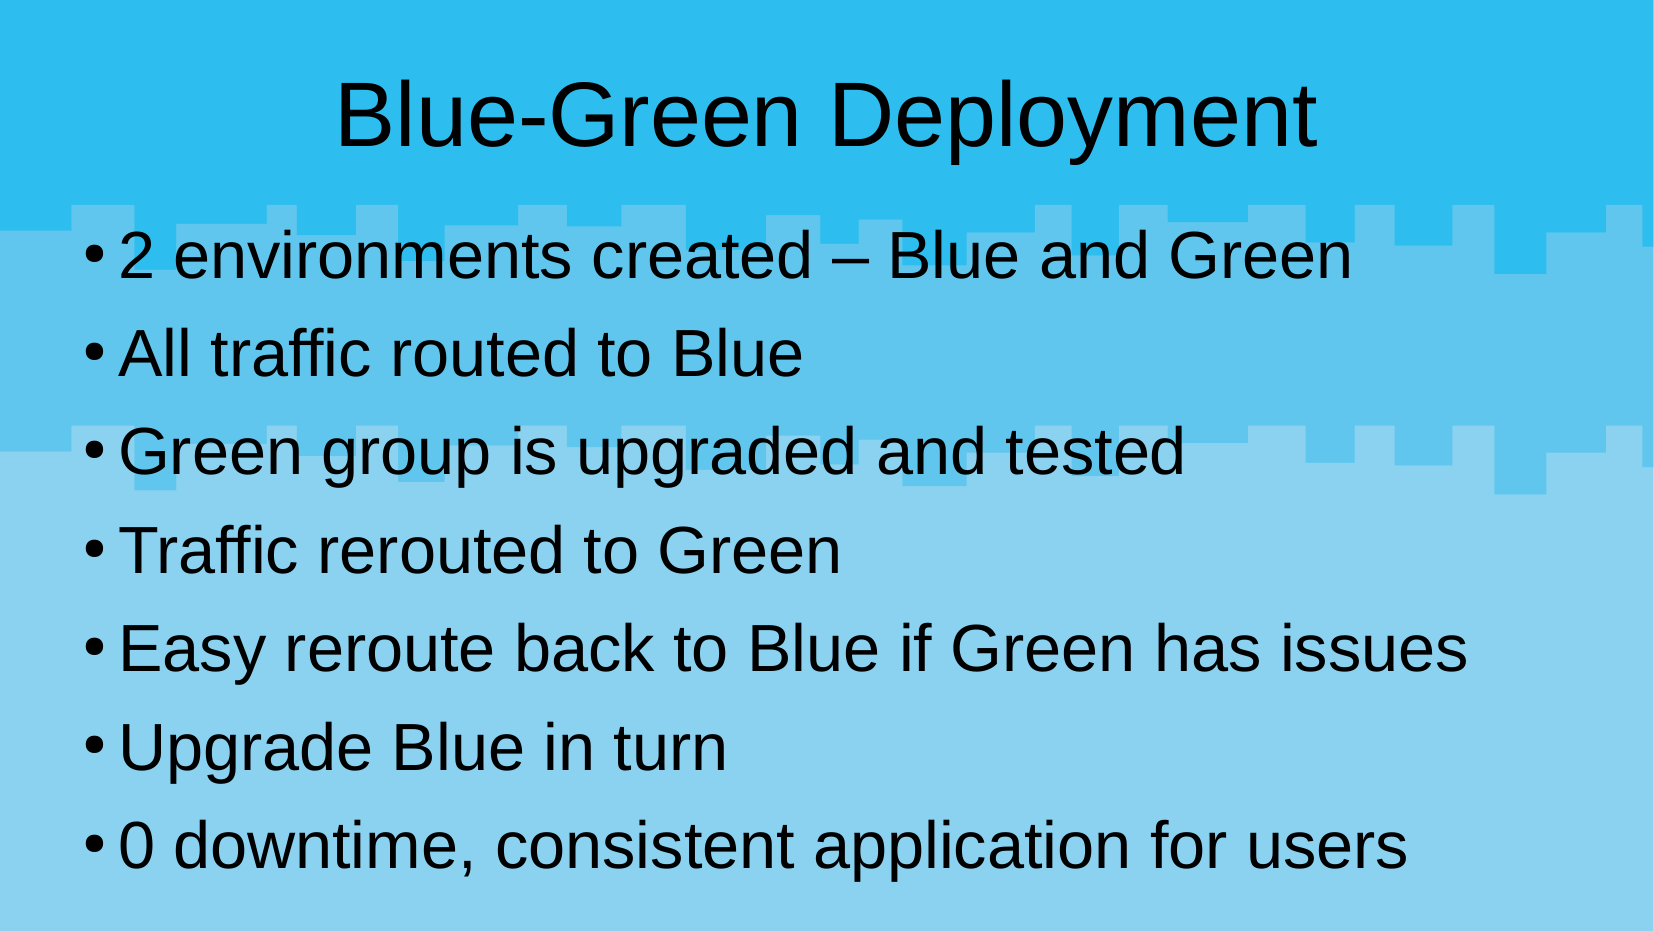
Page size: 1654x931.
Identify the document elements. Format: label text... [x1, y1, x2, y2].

picture [0, 0, 1654, 931]
title Blue-Green Deployment [82, 37, 1571, 193]
subtitle 2 environments created – Blue and Green All traffic routed to Blue Green group is upgraded and tested Traffic rerouted to Green Easy reroute back to Blue if Green has issues Upgrade Blue in turn 0 downtime, consistent application for users [82, 217, 1571, 883]
